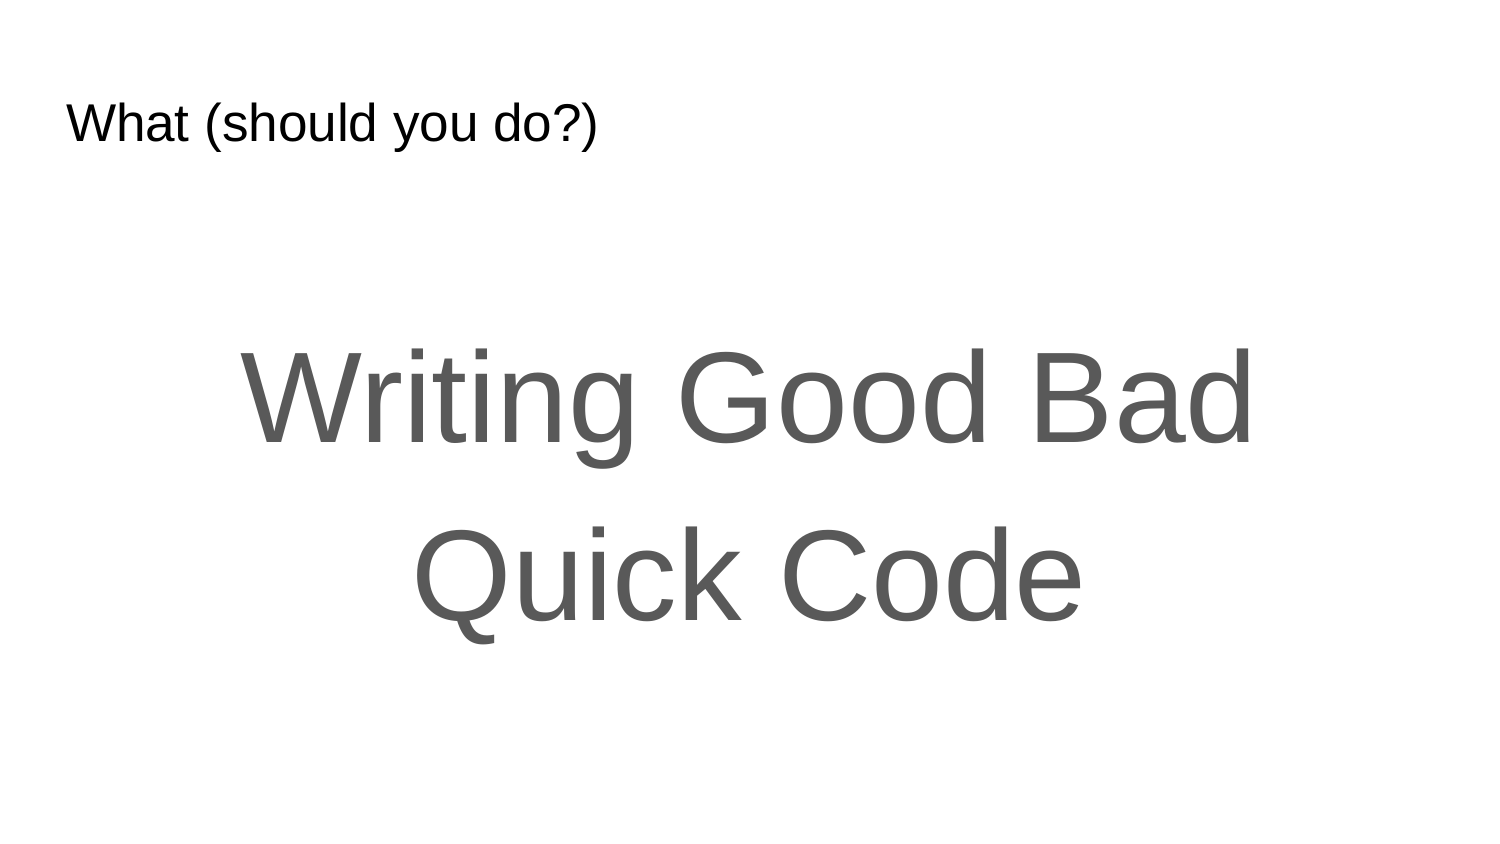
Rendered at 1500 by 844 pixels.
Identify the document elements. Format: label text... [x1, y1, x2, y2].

title What (should you do?) [51, 72, 1449, 167]
list Writing Good Bad Quick Code [51, 187, 1449, 749]
